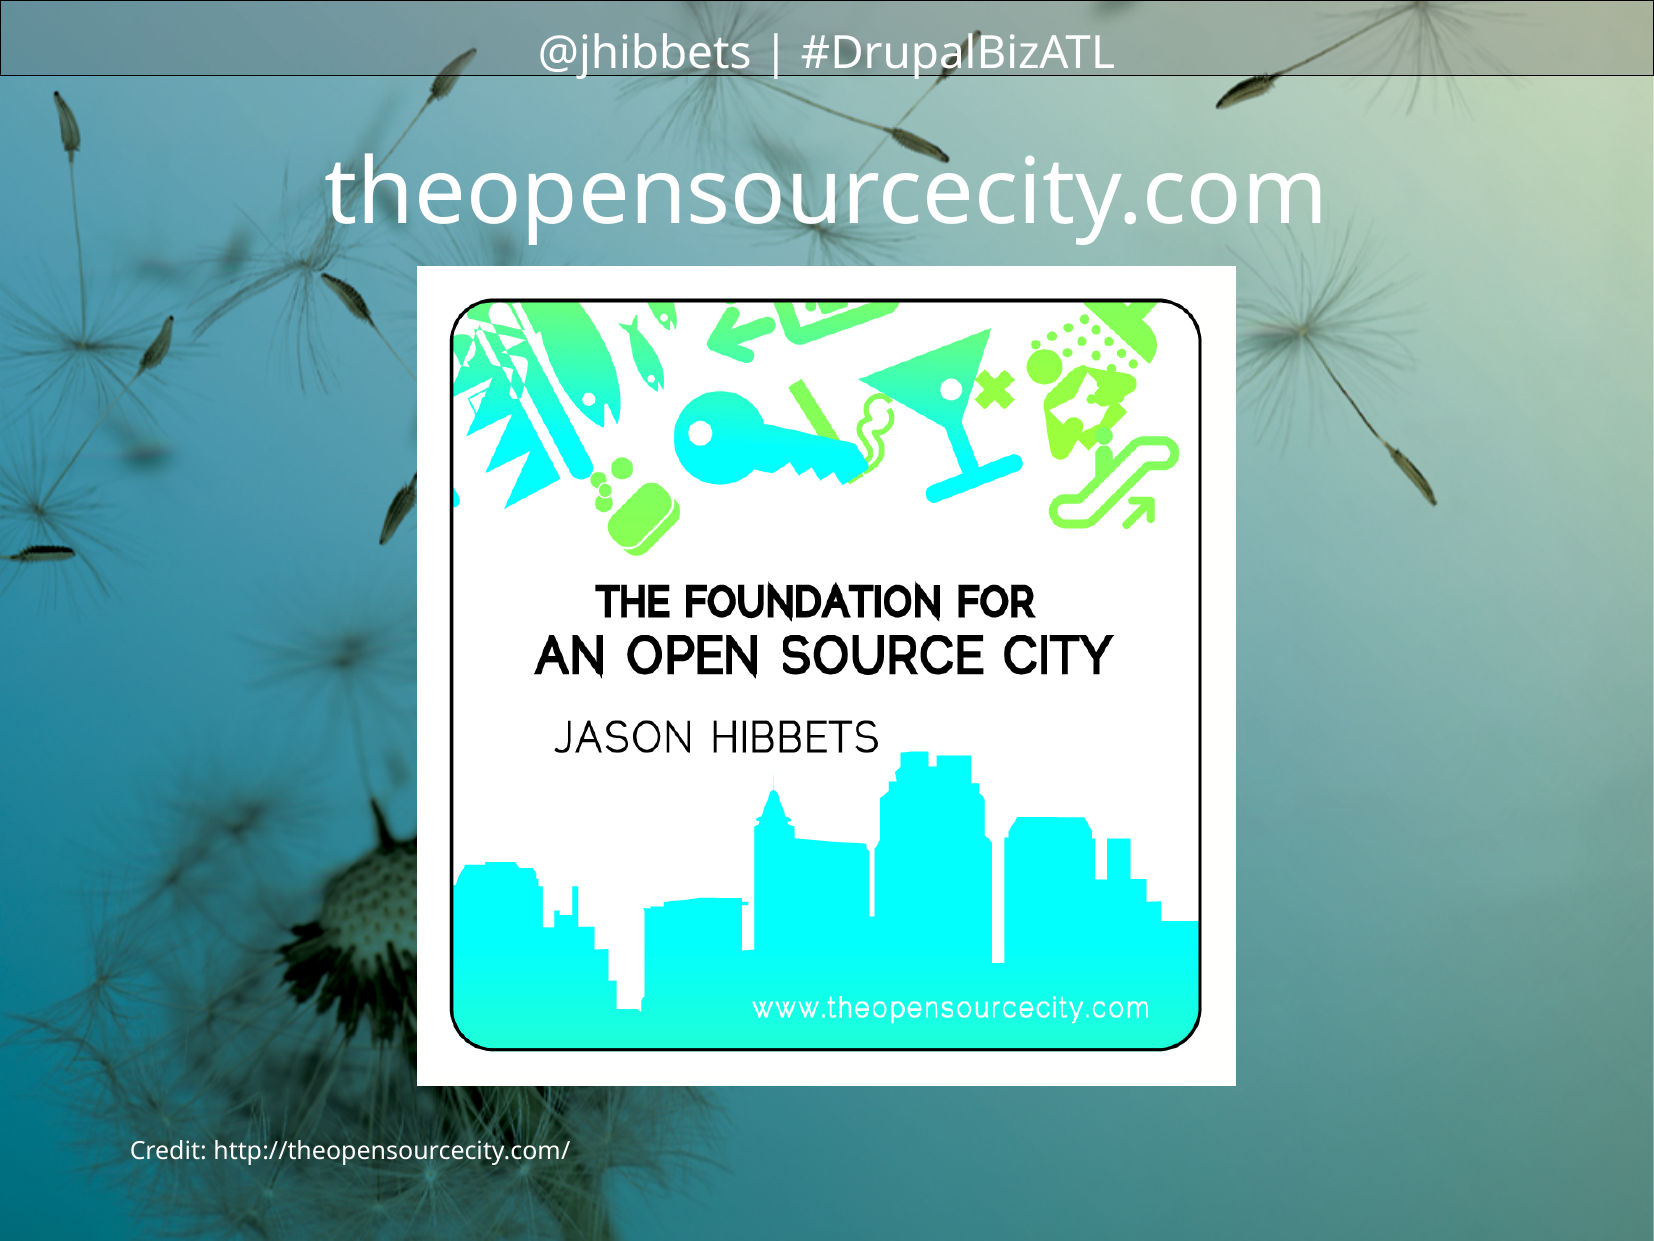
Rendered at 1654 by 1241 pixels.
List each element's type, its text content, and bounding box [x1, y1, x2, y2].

picture [0, 76, 1654, 1241]
title theopensourcecity.com [82, 84, 1571, 292]
text_box Credit: http://theopensourcecity.com/ [115, 1125, 593, 1168]
